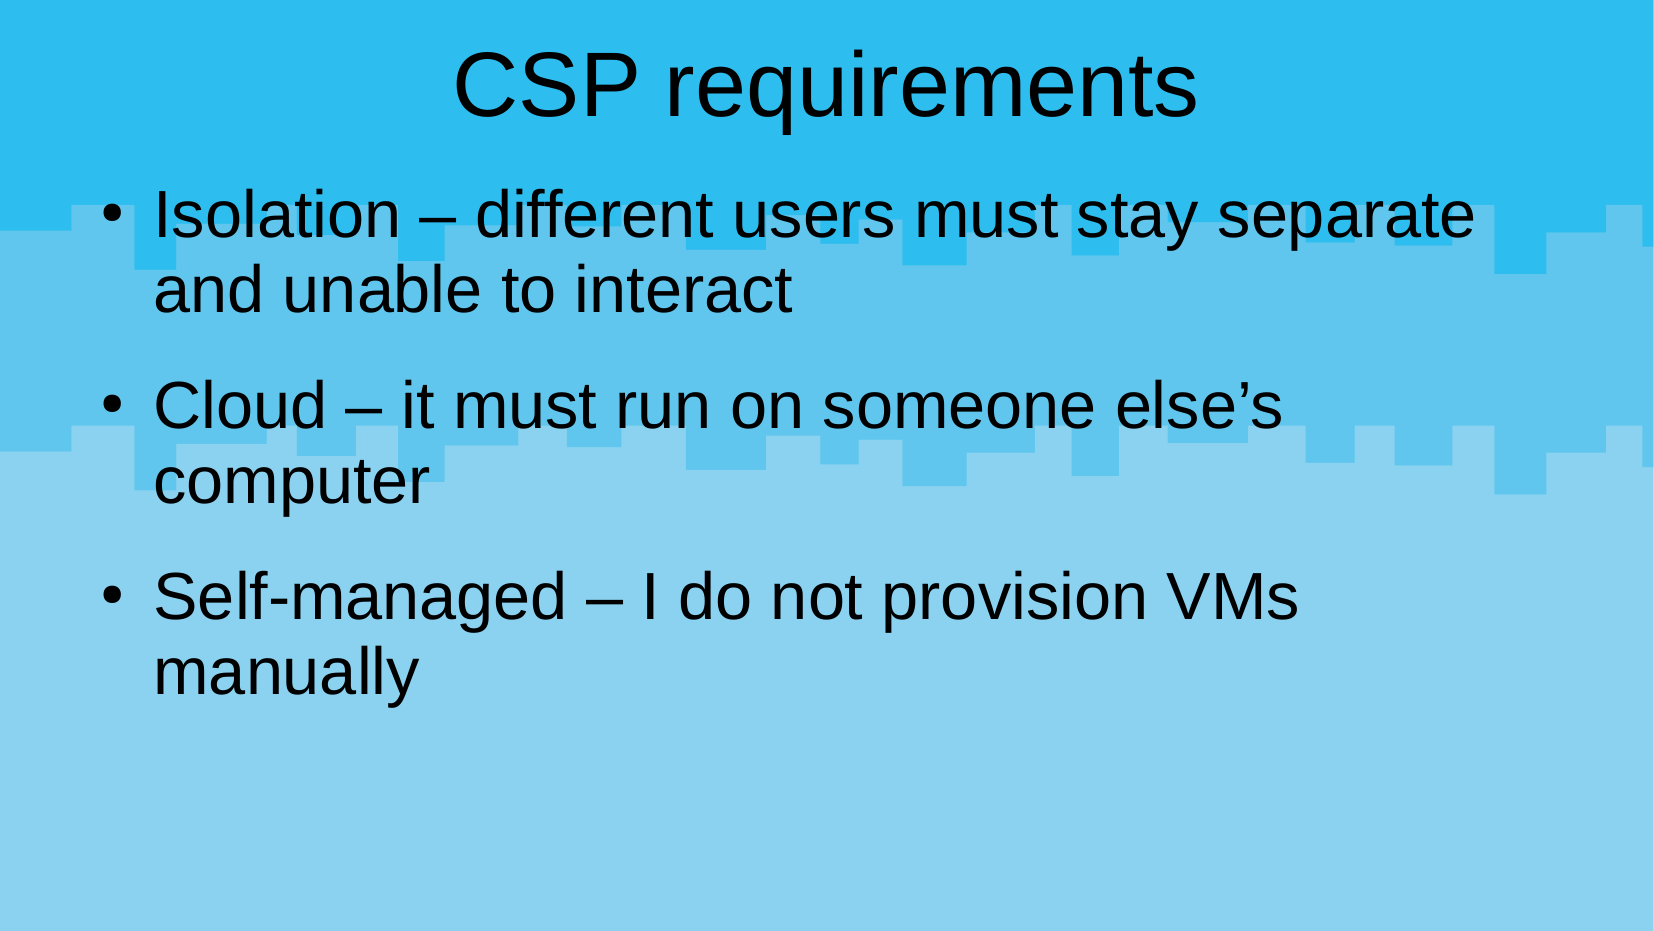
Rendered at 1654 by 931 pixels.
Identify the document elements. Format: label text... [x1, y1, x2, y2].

list Isolation – different users must stay separate and unable to interact Cloud – it must run on someone else’s computer Self-managed – I do not provision VMs manually [82, 177, 1571, 827]
picture [0, 0, 1654, 931]
title CSP requirements [82, 7, 1571, 163]
